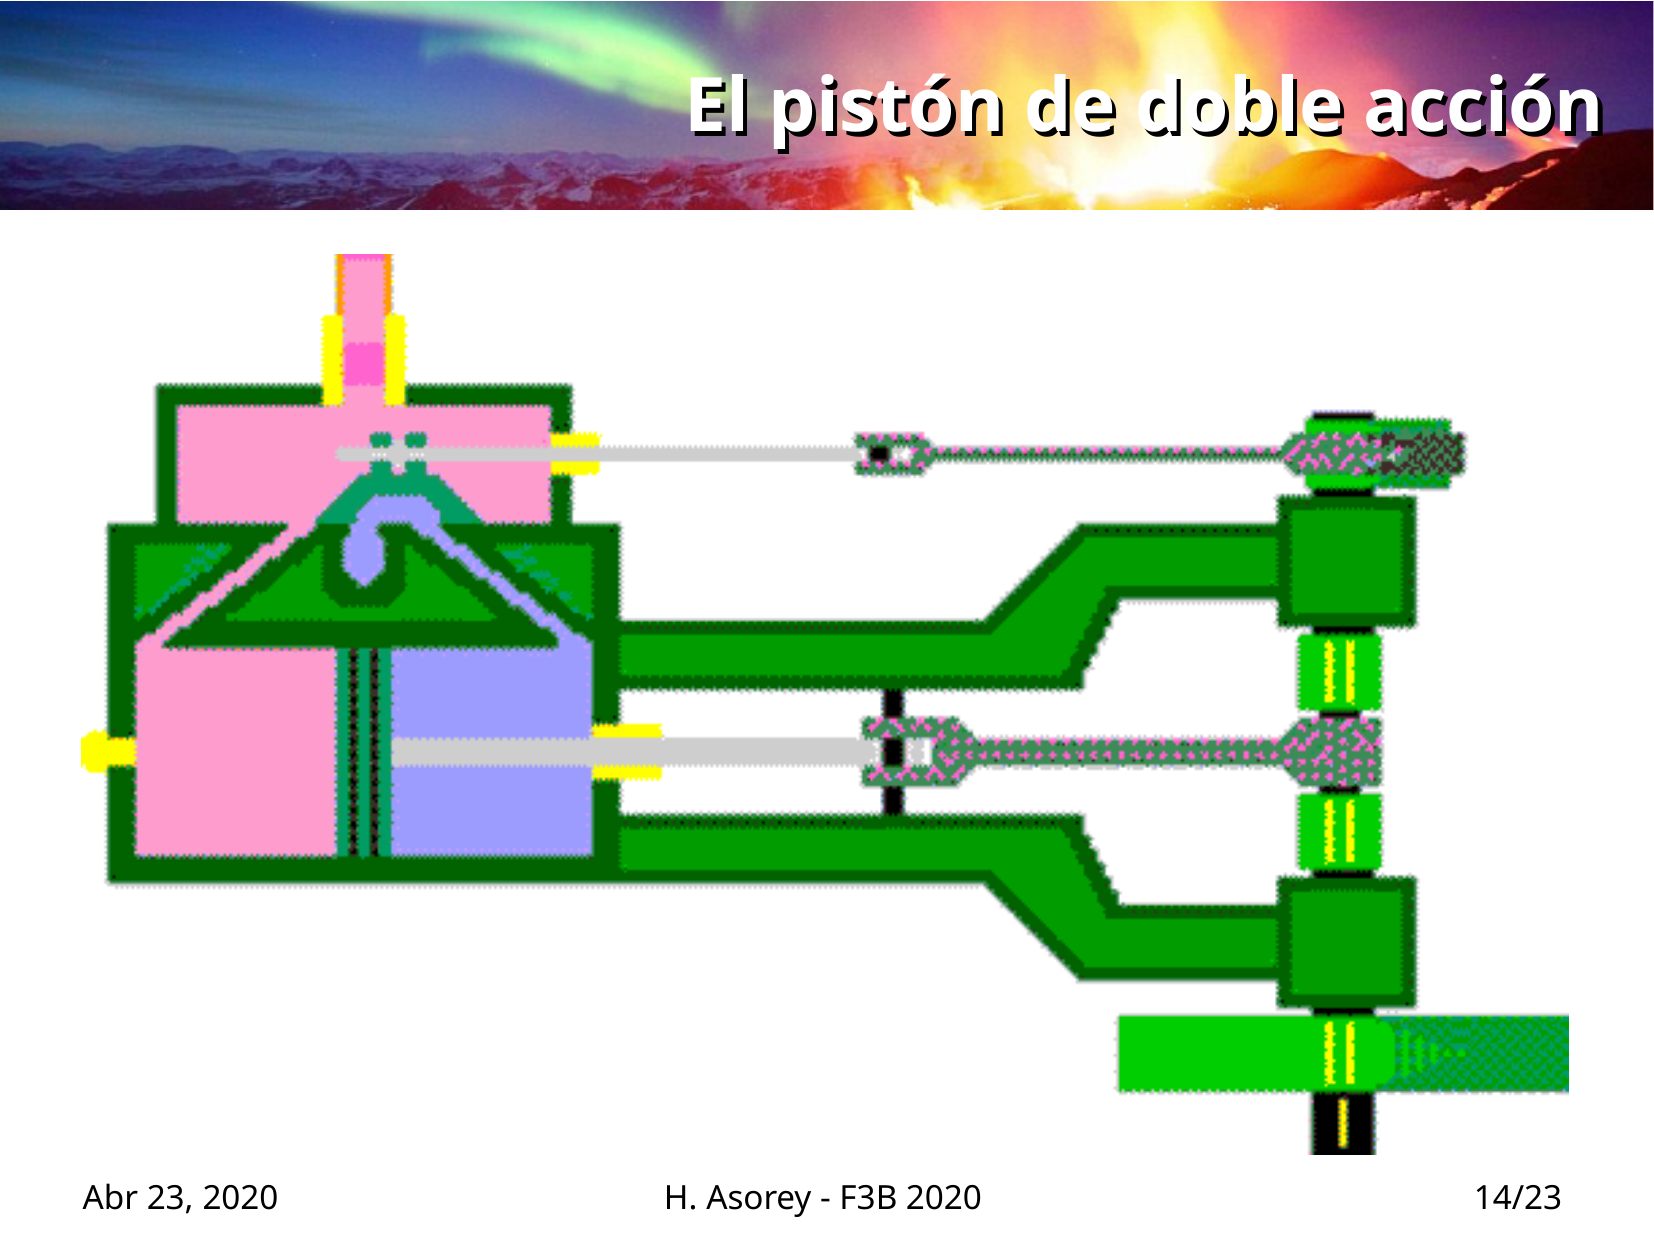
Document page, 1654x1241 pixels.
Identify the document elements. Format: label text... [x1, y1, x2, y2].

picture [81, 254, 1569, 1156]
title El pistón de doble acción [45, 15, 1606, 191]
picture [0, 1, 1654, 210]
